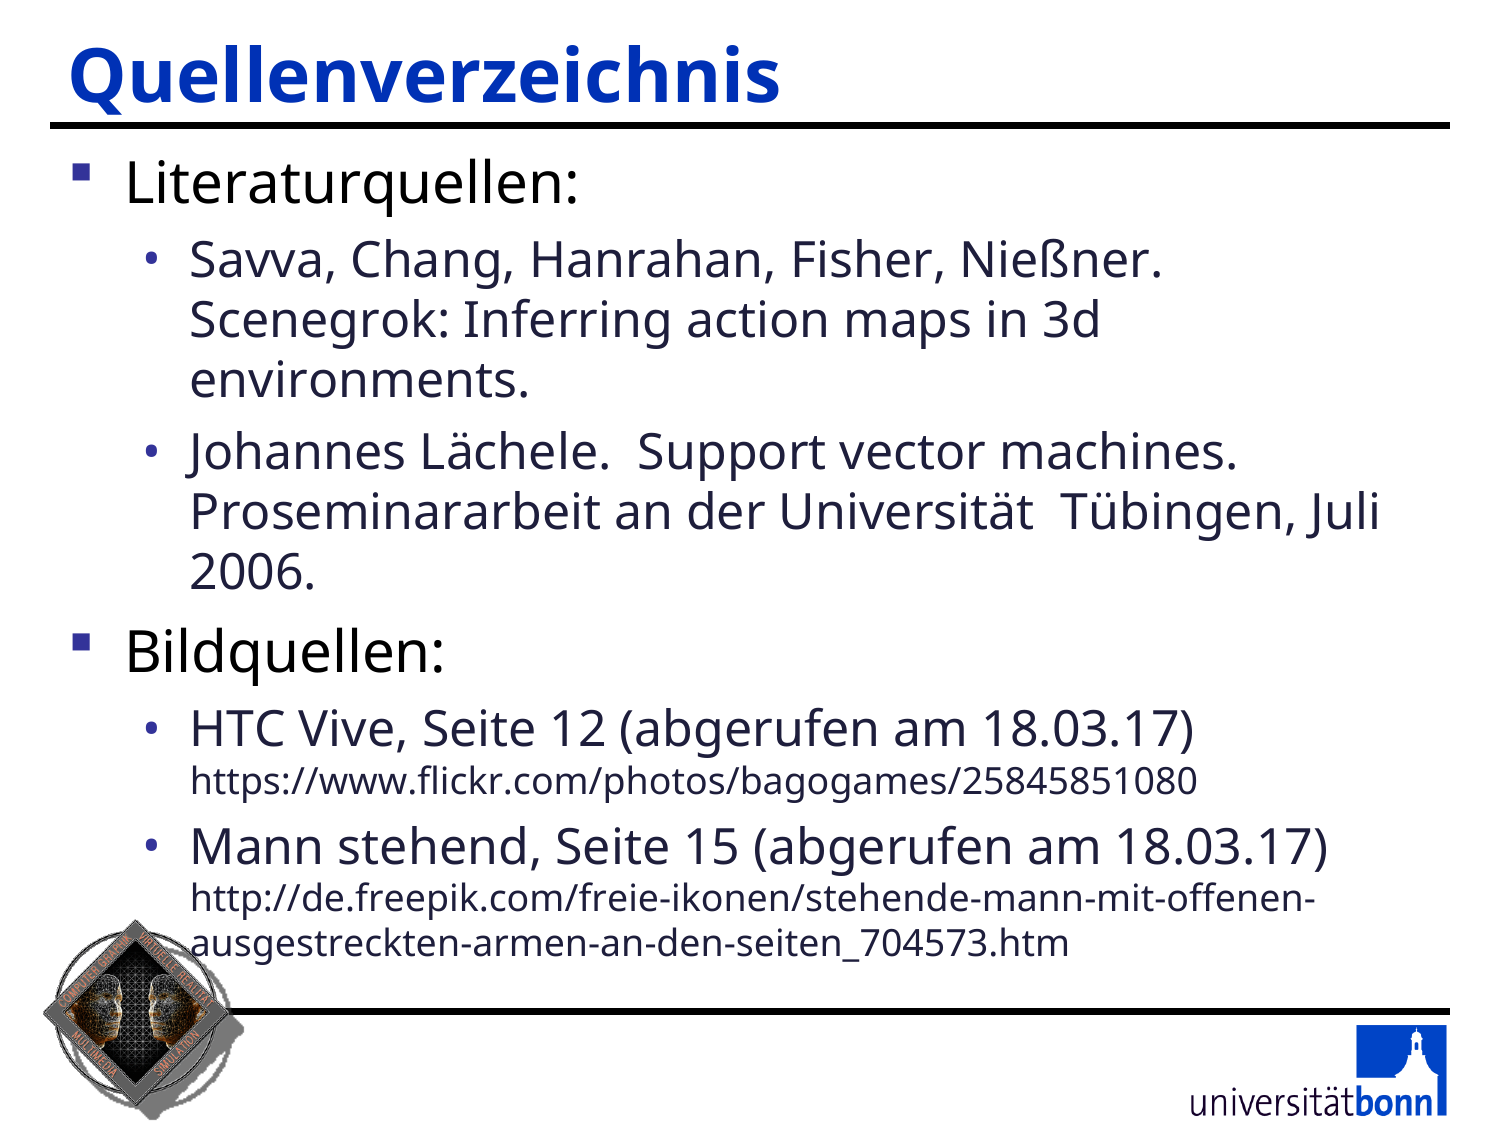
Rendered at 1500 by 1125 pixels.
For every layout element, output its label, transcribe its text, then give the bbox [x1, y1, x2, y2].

picture [1189, 1023, 1448, 1117]
title Quellenverzeichnis [53, 18, 1447, 126]
list Literaturquellen: Savva, Chang, Hanrahan, Fisher, Nießner. Scenegrok: Inferring action maps in 3d environments. Johannes Lächele. Support vector machines. Proseminararbeit an der Universität Tübingen, Juli 2006. Bildquellen: HTC Vive, Seite 12 (abgerufen am 18.03.17) https://www.flickr.com/photos/bagogames/25845851080 Mann stehend, Seite 15 (abgerufen am 18.03.17) http://de.freepik.com/freie-ikonen/stehende-mann-mit-offenen-ausgestreckten-armen-an-den-seiten_704573.htm [53, 137, 1447, 1012]
picture [41, 917, 229, 1106]
